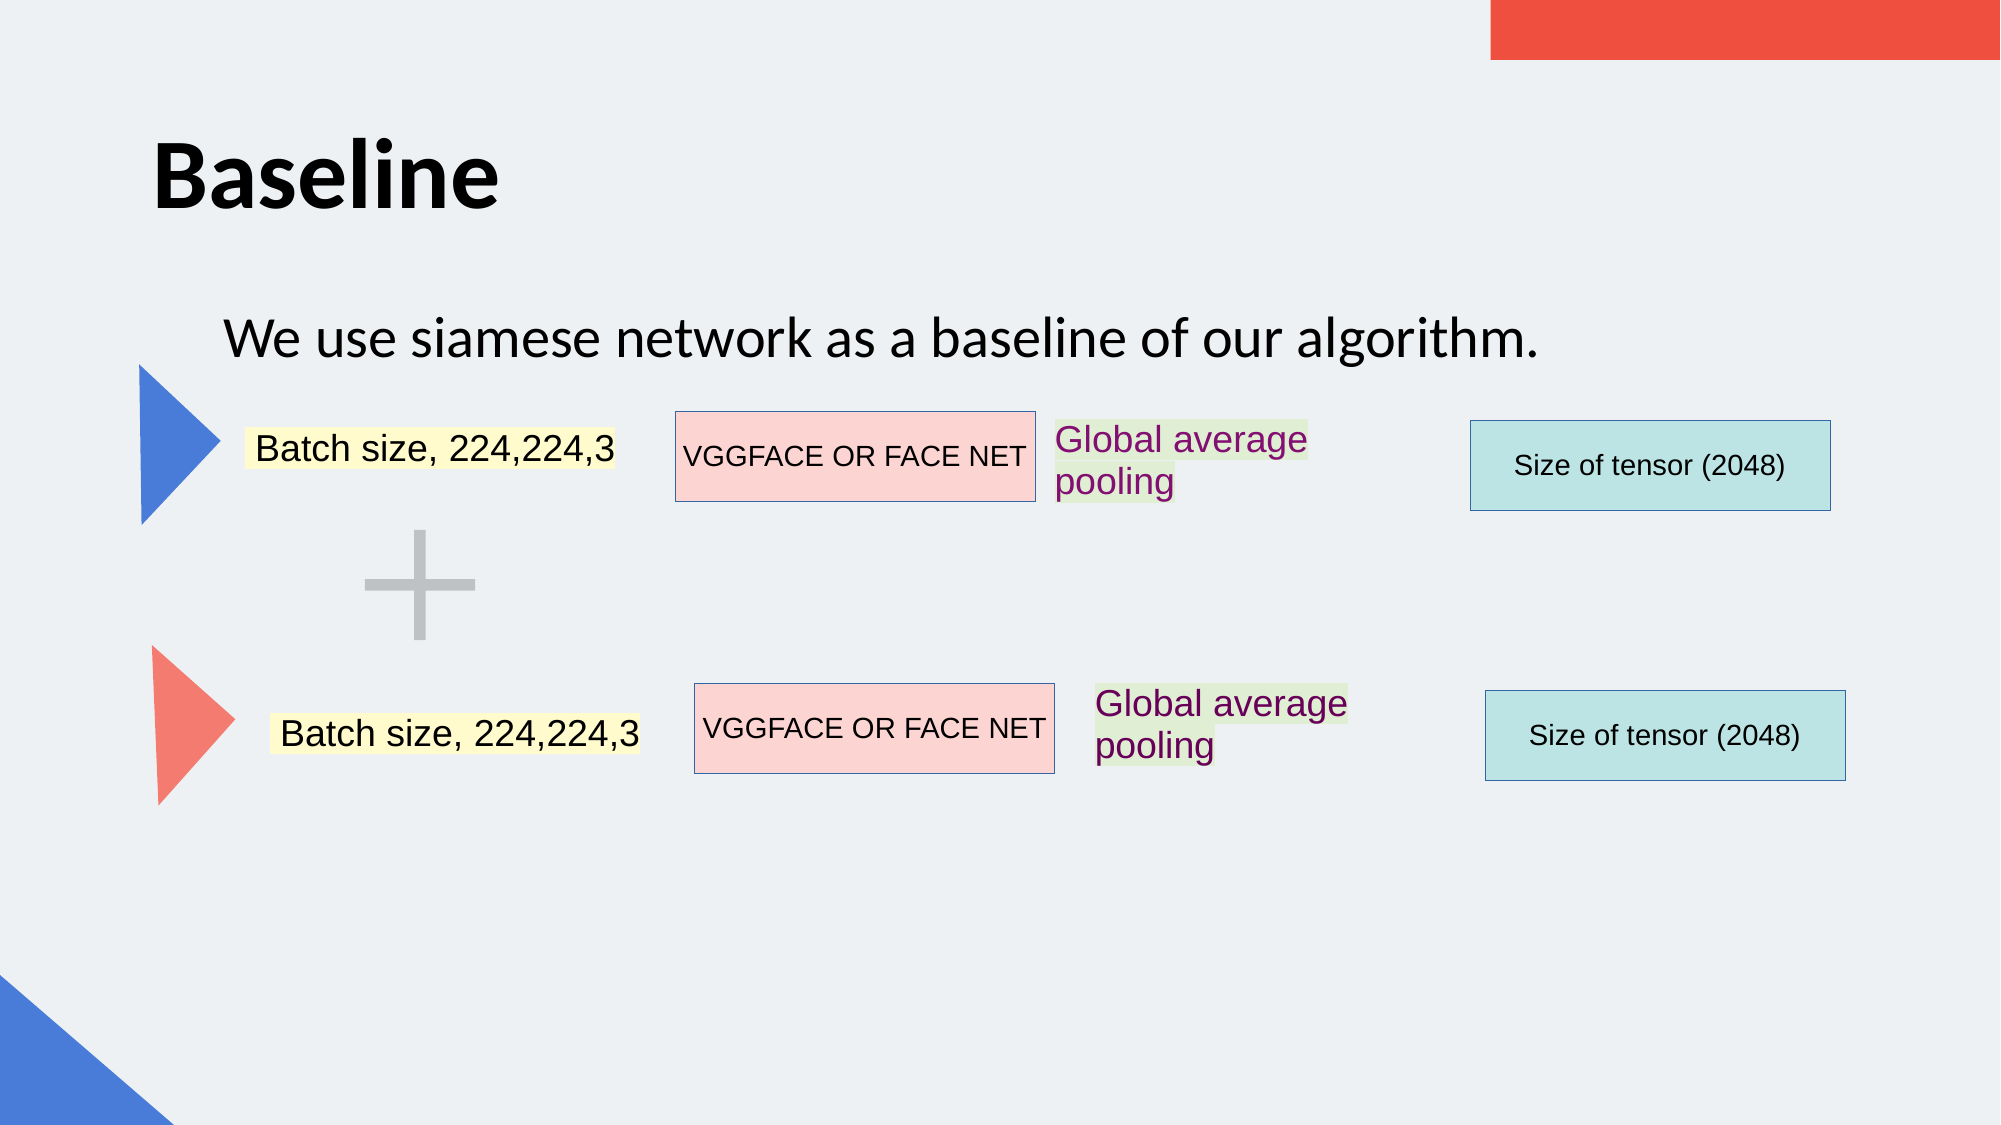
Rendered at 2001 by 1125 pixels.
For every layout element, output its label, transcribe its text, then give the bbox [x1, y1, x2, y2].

text_box VGGFACE OR FACE NET [694, 683, 1055, 774]
text_box [364, 529, 476, 641]
text_box Size of tensor (2048) [1485, 690, 1846, 781]
text_box Global average pooling [1080, 675, 1481, 774]
text_box Batch size, 224,224,3 [255, 705, 656, 762]
text_box Size of tensor (2048) [1470, 420, 1831, 511]
text_box [139, 364, 221, 526]
text_box [151, 644, 236, 806]
text_box Batch size, 224,224,3 [229, 420, 631, 477]
text_box Global average pooling [1039, 411, 1441, 511]
text_box [0, 974, 174, 1125]
title Baseline [137, 59, 1863, 278]
text_box VGGFACE OR FACE NET [675, 411, 1036, 502]
text_box [1490, 0, 2000, 60]
list We use siamese network as a baseline of our algorithm. [137, 299, 1863, 1014]
